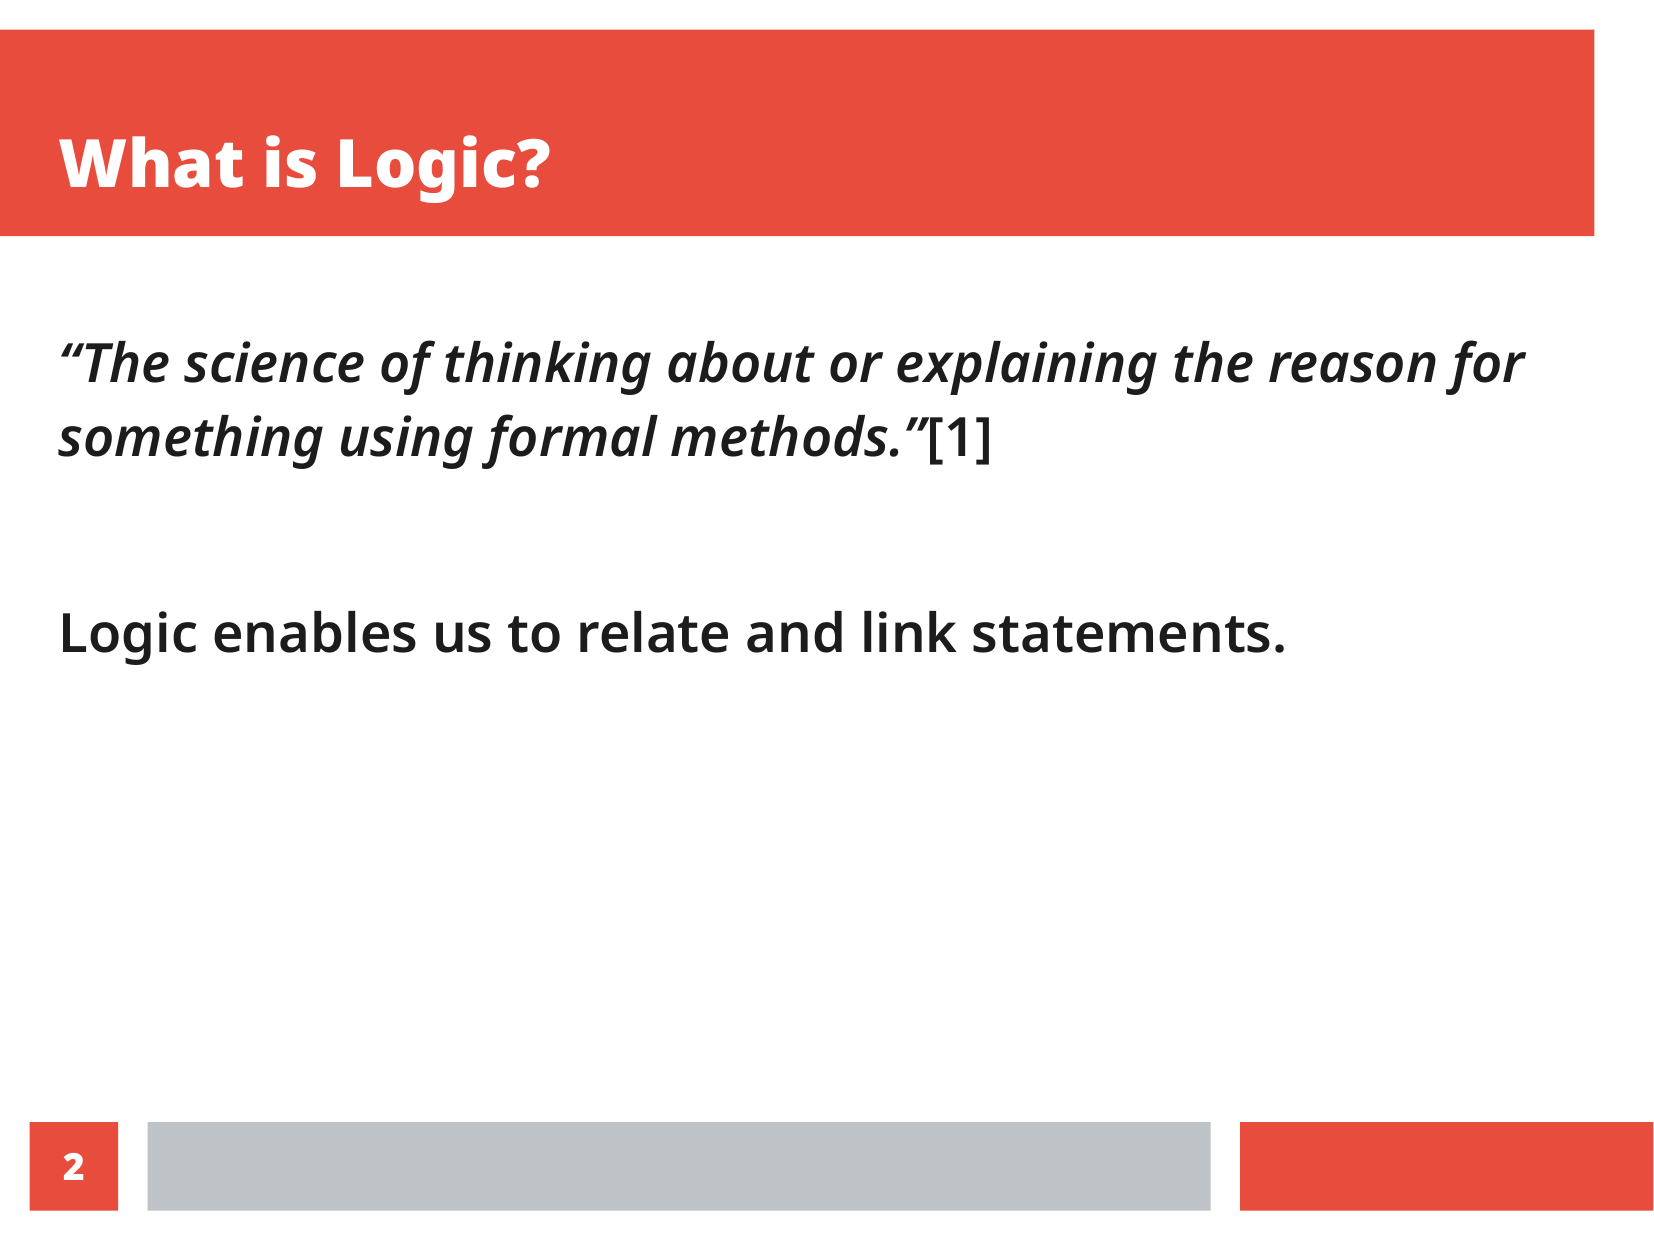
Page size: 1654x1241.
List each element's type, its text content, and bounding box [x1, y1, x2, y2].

list “The science of thinking about or explaining the reason for something using formal methods.”[1] Logic enables us to relate and link statements. [59, 324, 1565, 1093]
title What is Logic? [59, 59, 1595, 207]
